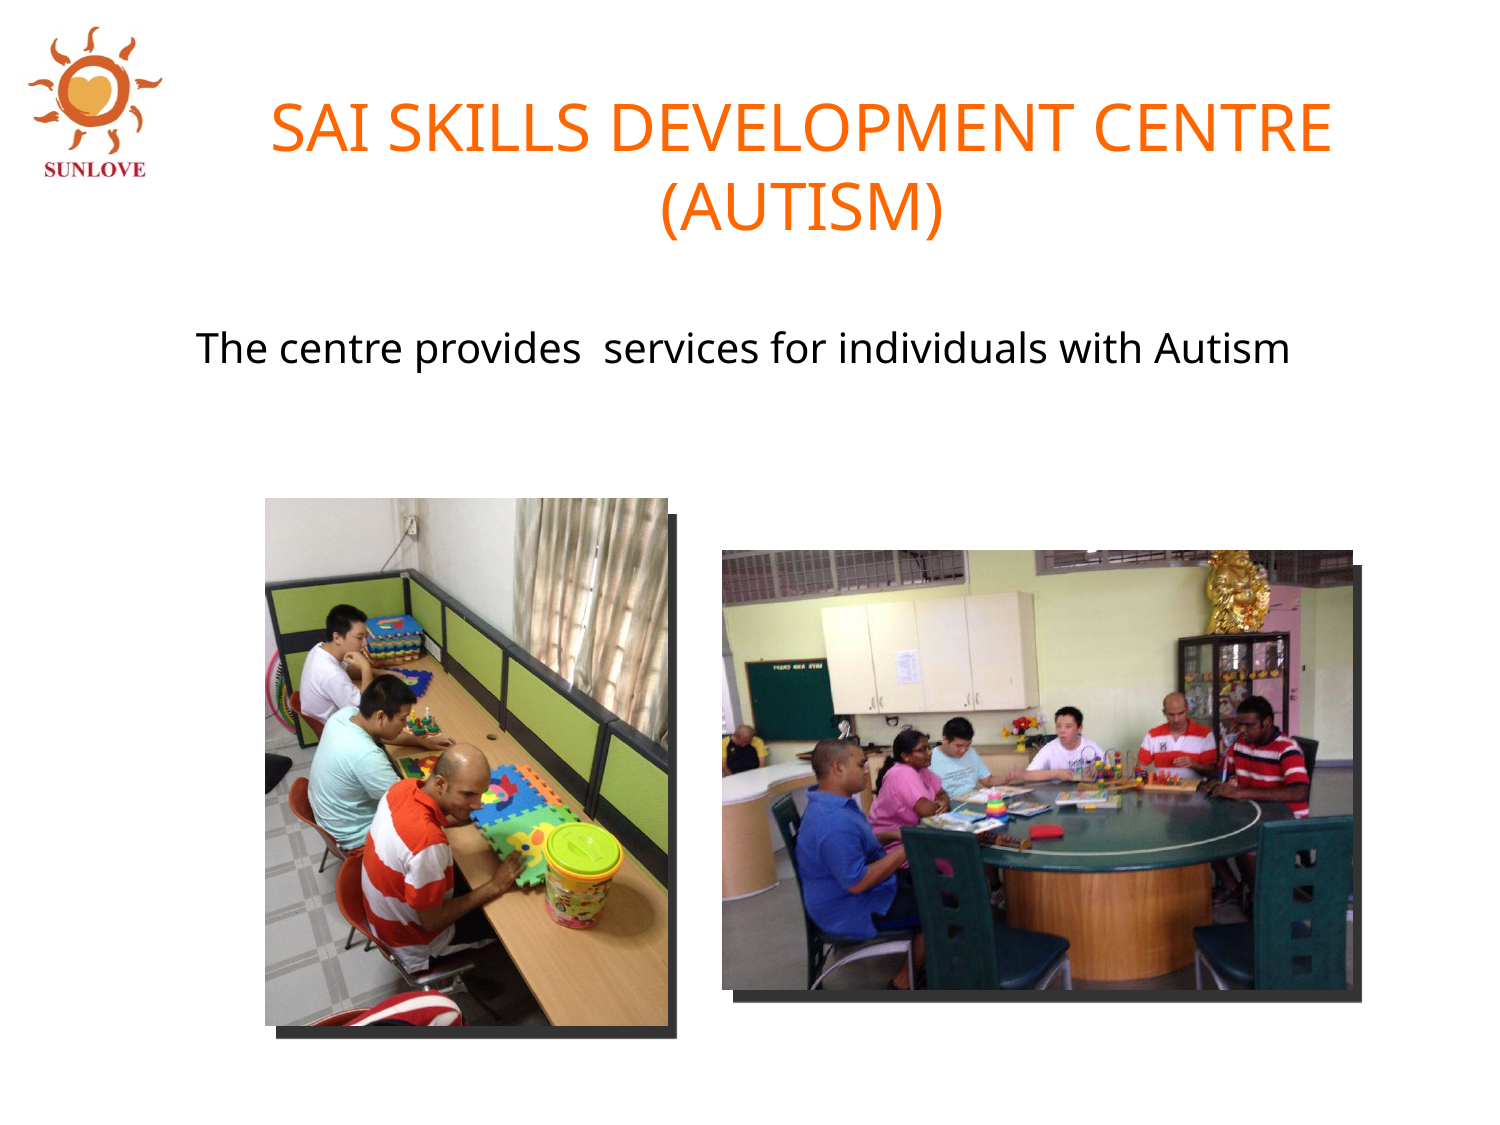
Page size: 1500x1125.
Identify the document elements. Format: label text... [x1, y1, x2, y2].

picture [265, 498, 668, 1026]
title SAI SKILLS DEVELOPMENT CENTRE (AUTISM) [135, 78, 1470, 251]
picture [20, 18, 170, 185]
text_box The centre provides services for individuals with Autism [171, 314, 1317, 380]
picture [722, 550, 1353, 990]
